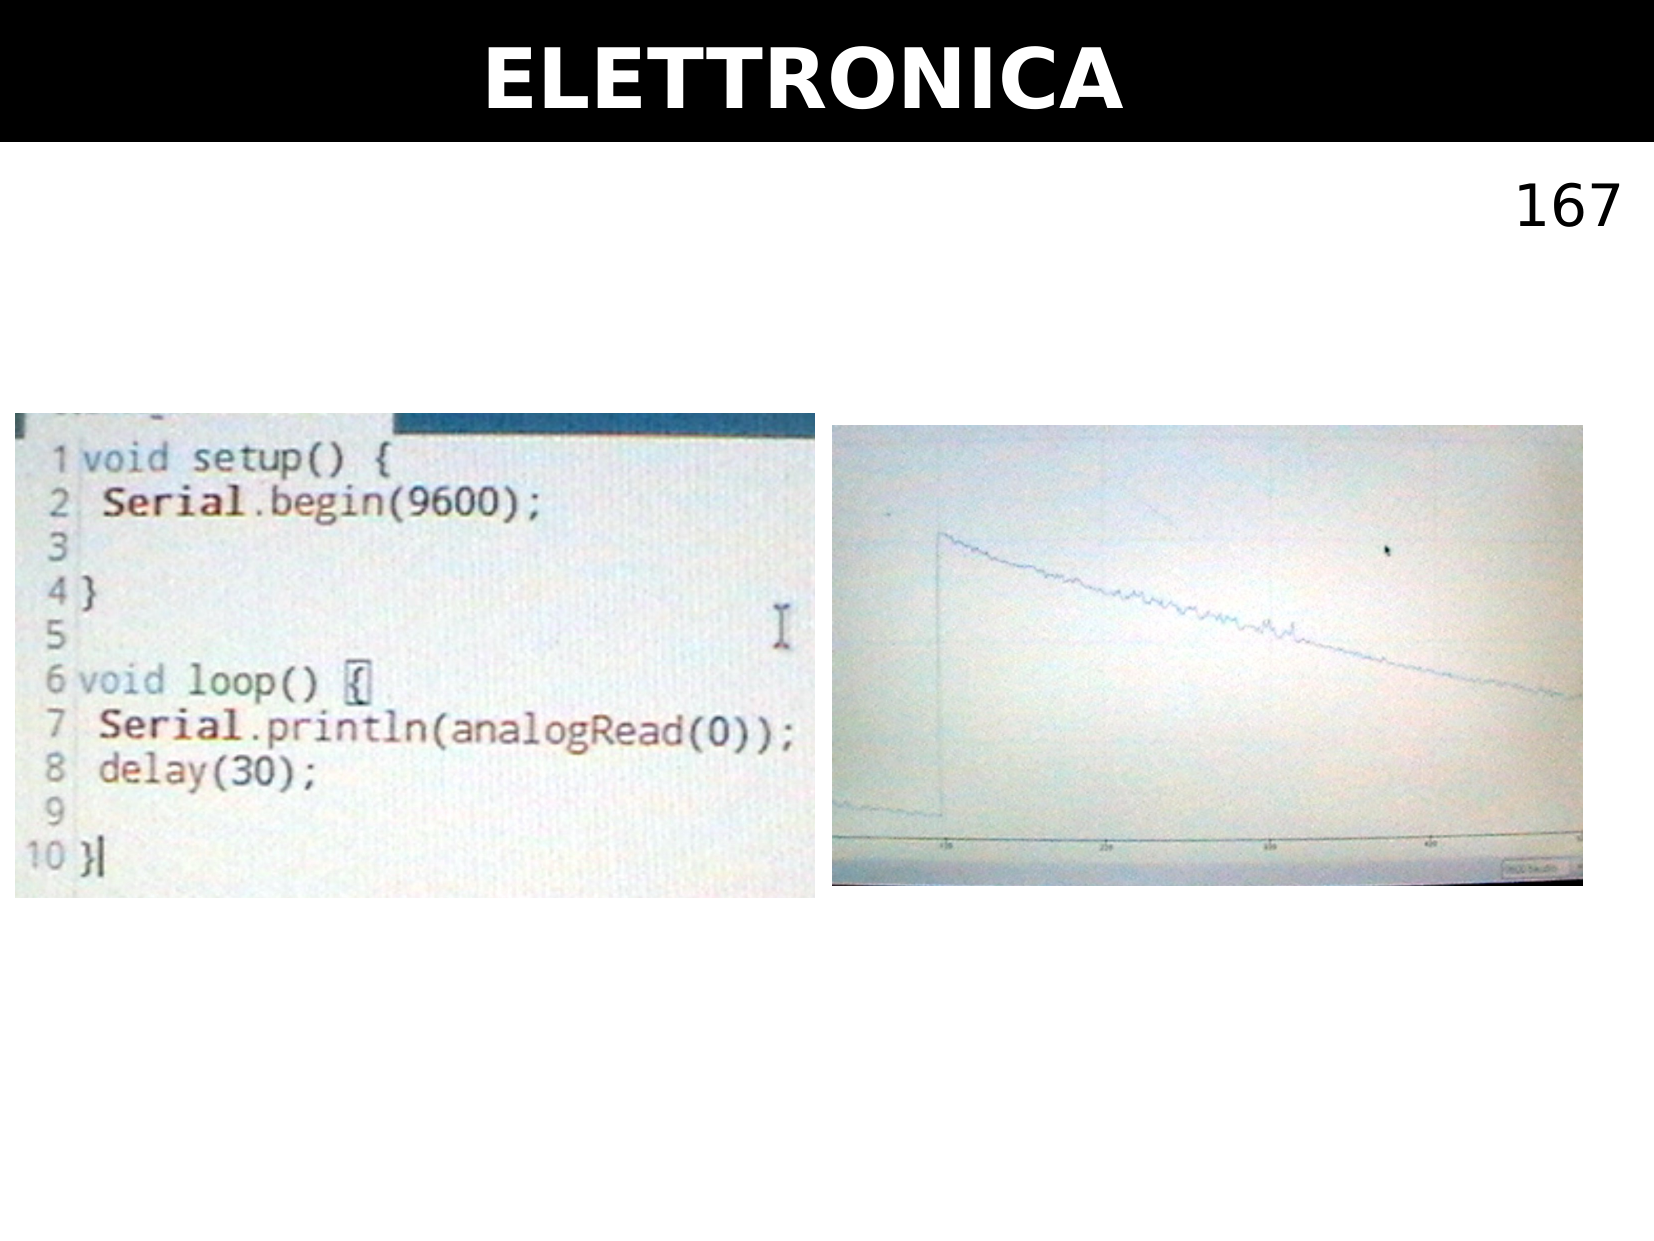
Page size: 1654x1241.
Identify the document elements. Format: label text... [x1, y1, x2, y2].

picture [832, 425, 1583, 886]
text_box ELETTRONICA [466, 23, 1269, 136]
text_box [0, 0, 1654, 142]
text_box 167 [1498, 165, 1640, 249]
picture [15, 413, 815, 898]
